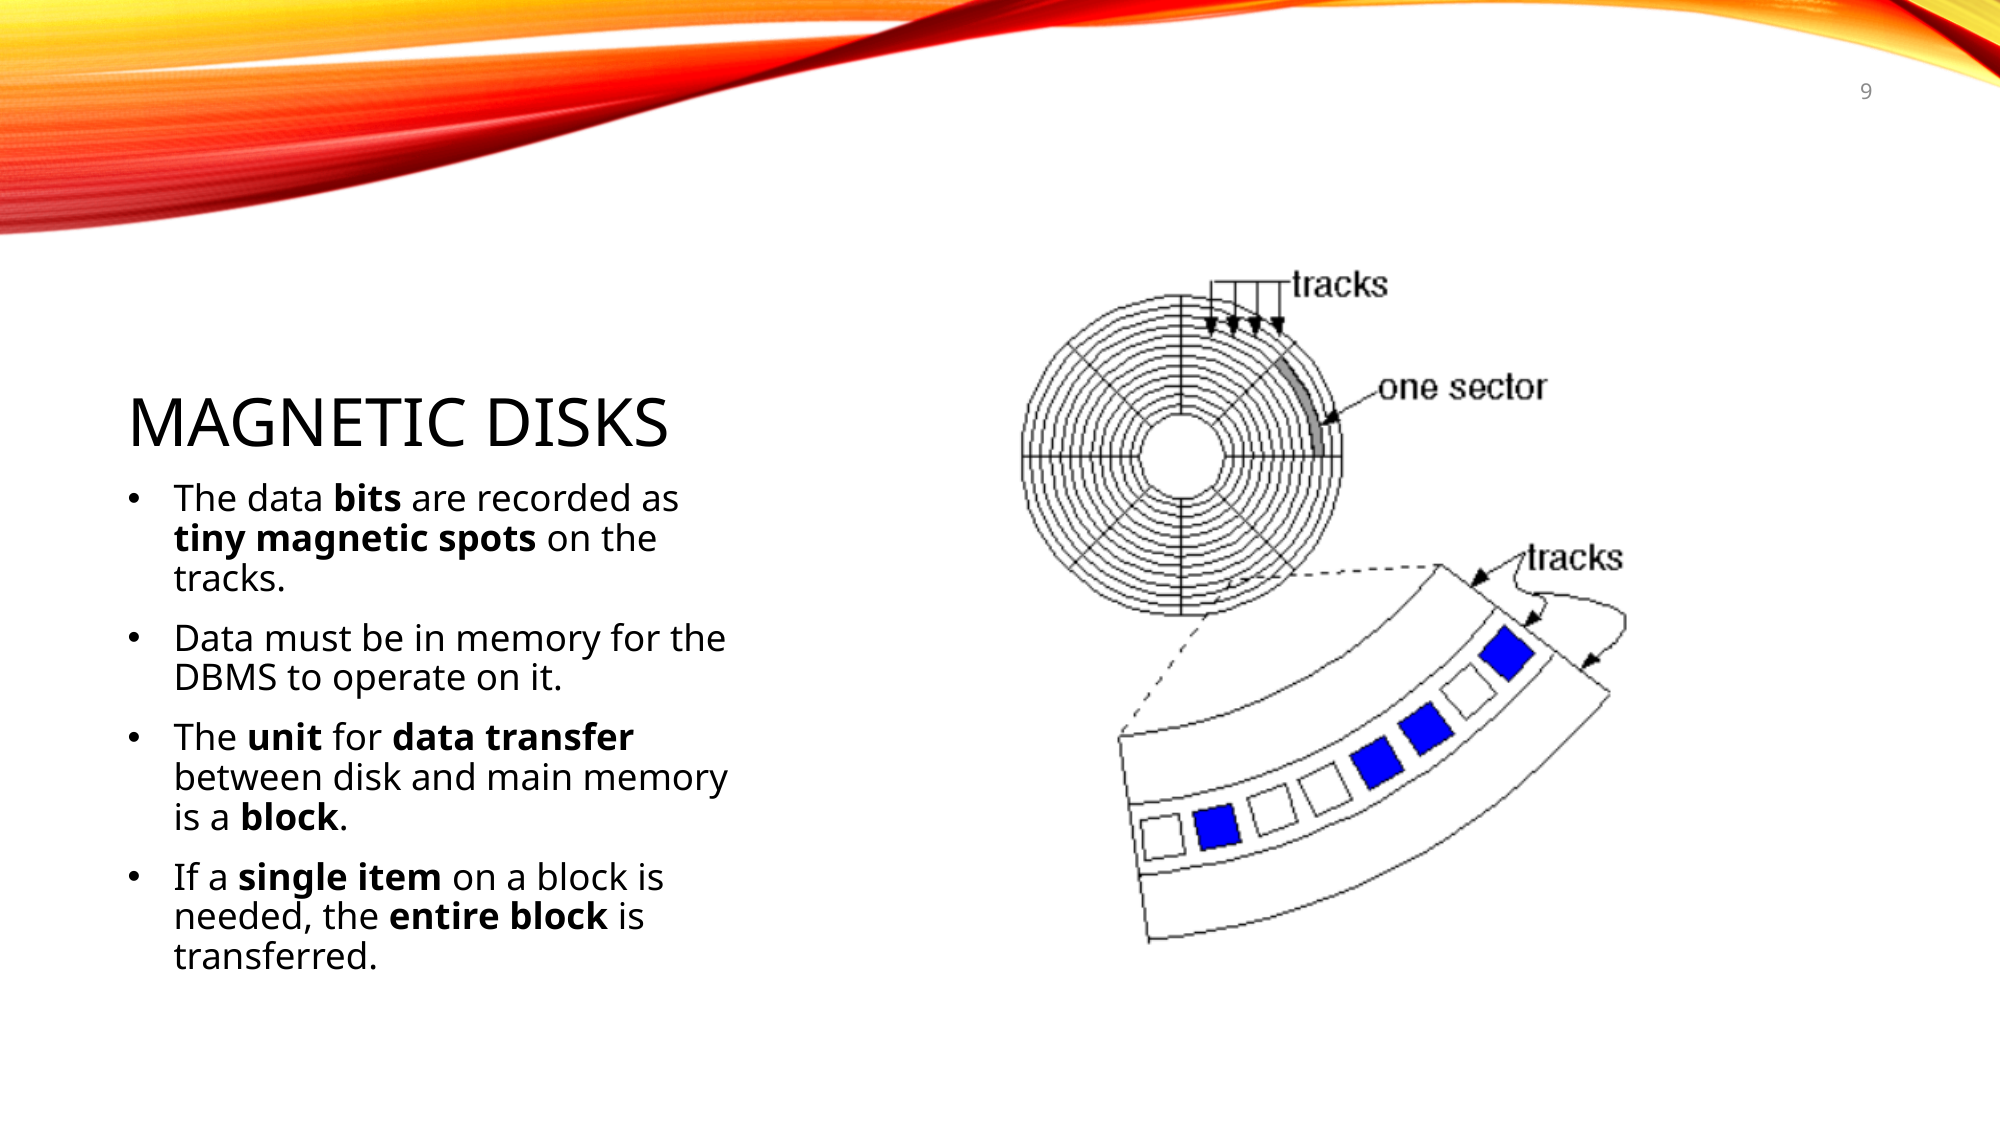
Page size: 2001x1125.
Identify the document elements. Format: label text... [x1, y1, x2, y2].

title Magnetic disks [112, 205, 788, 469]
picture [0, 0, 2000, 985]
list The data bits are recorded as tiny magnetic spots on the tracks. Data must be in memory for the DBMS to operate on it. The unit for data transfer between disk and main memory is a block. If a single item on a block is needed, the entire block is transferred. [112, 472, 776, 990]
slide_number <number> [1437, 62, 1888, 123]
